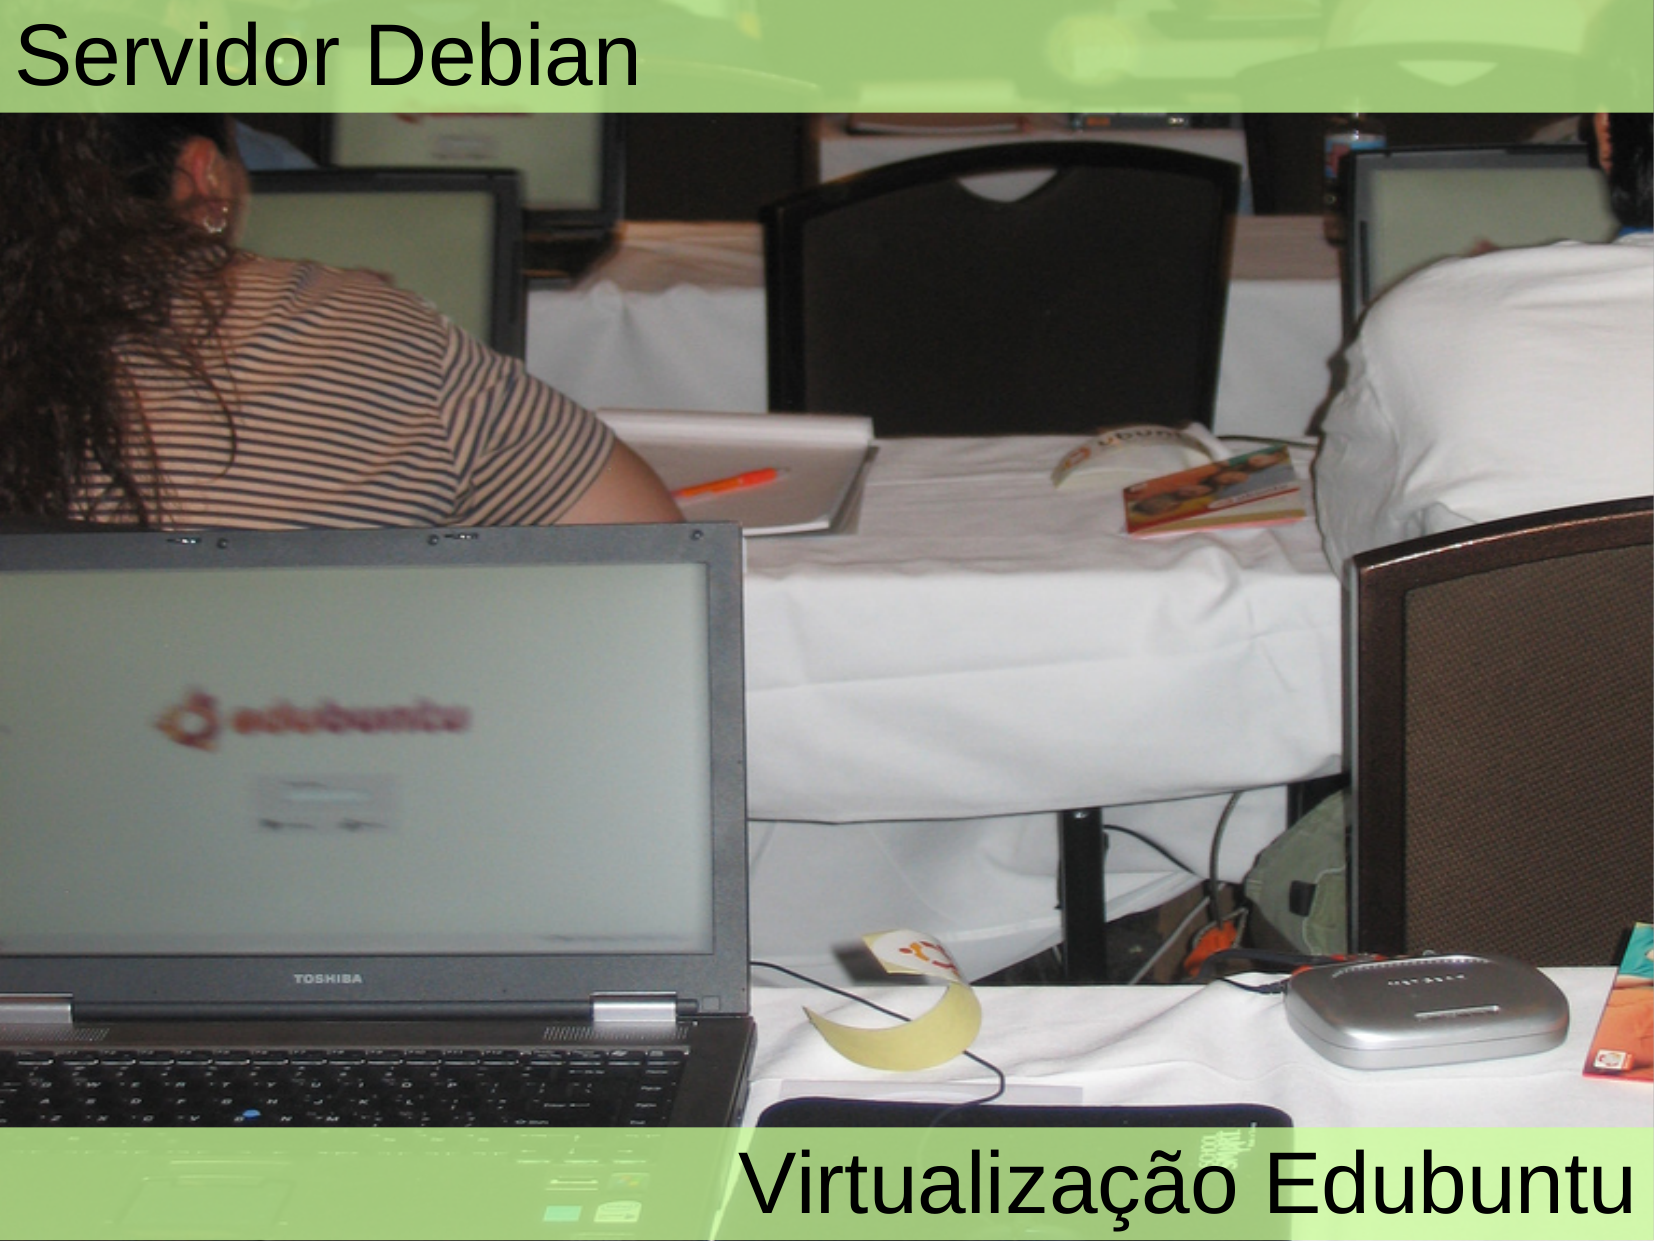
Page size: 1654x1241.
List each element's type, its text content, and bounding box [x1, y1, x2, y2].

text_box Virtualização Edubuntu [0, 1127, 1654, 1241]
picture [0, 113, 1654, 1127]
text_box Servidor Debian [0, 0, 1654, 113]
